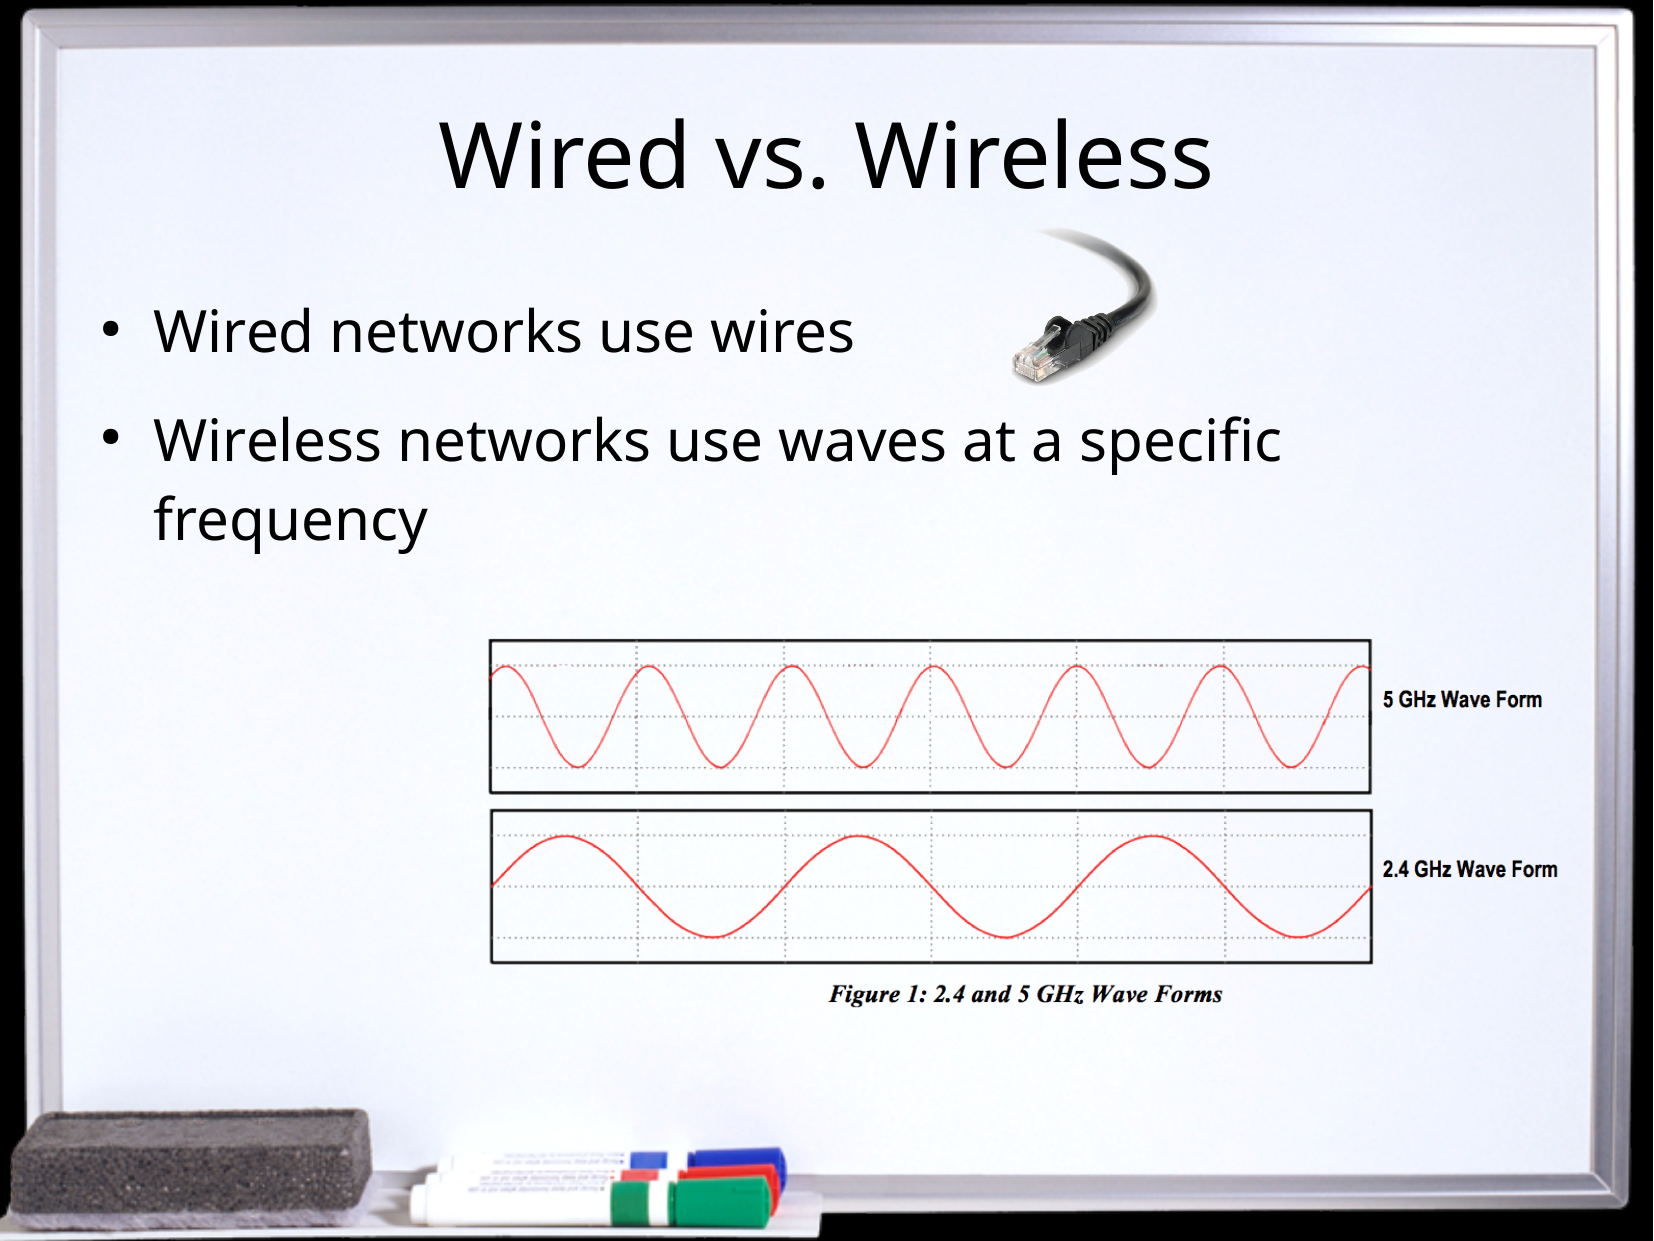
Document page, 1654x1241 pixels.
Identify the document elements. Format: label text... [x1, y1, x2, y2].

picture [0, 0, 1654, 1241]
title Wired vs. Wireless [82, 49, 1571, 257]
list Wired networks use wires Wireless networks use waves at a specific frequency [82, 290, 1571, 1109]
